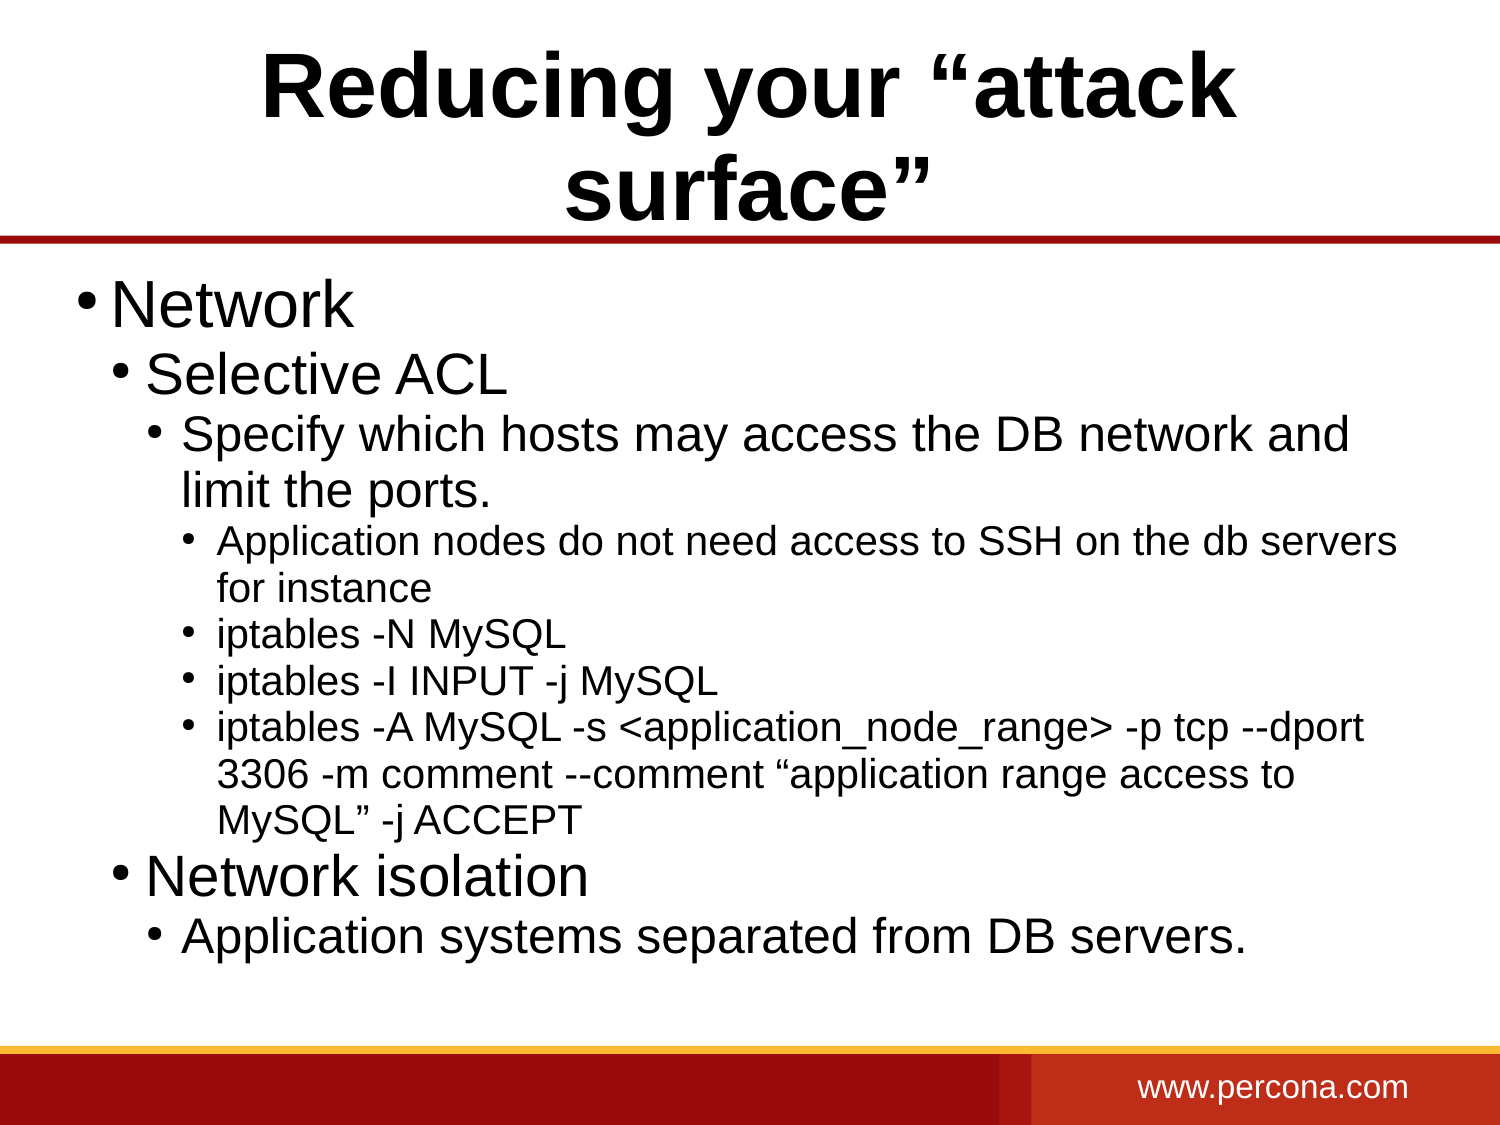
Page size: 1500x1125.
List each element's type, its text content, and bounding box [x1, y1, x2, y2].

text_box Reducing your “attack surface” [75, 44, 1425, 233]
text_box Network Selective ACL Specify which hosts may access the DB network and limit the ports. Application nodes do not need access to SSH on the db servers for instance iptables -N MySQL iptables -I INPUT -j MySQL iptables -A MySQL -s <application_node_range> -p tcp --dport 3306 -m comment --comment “application range access to MySQL” -j ACCEPT Network isolation Application systems separated from DB servers. [75, 263, 1425, 1006]
